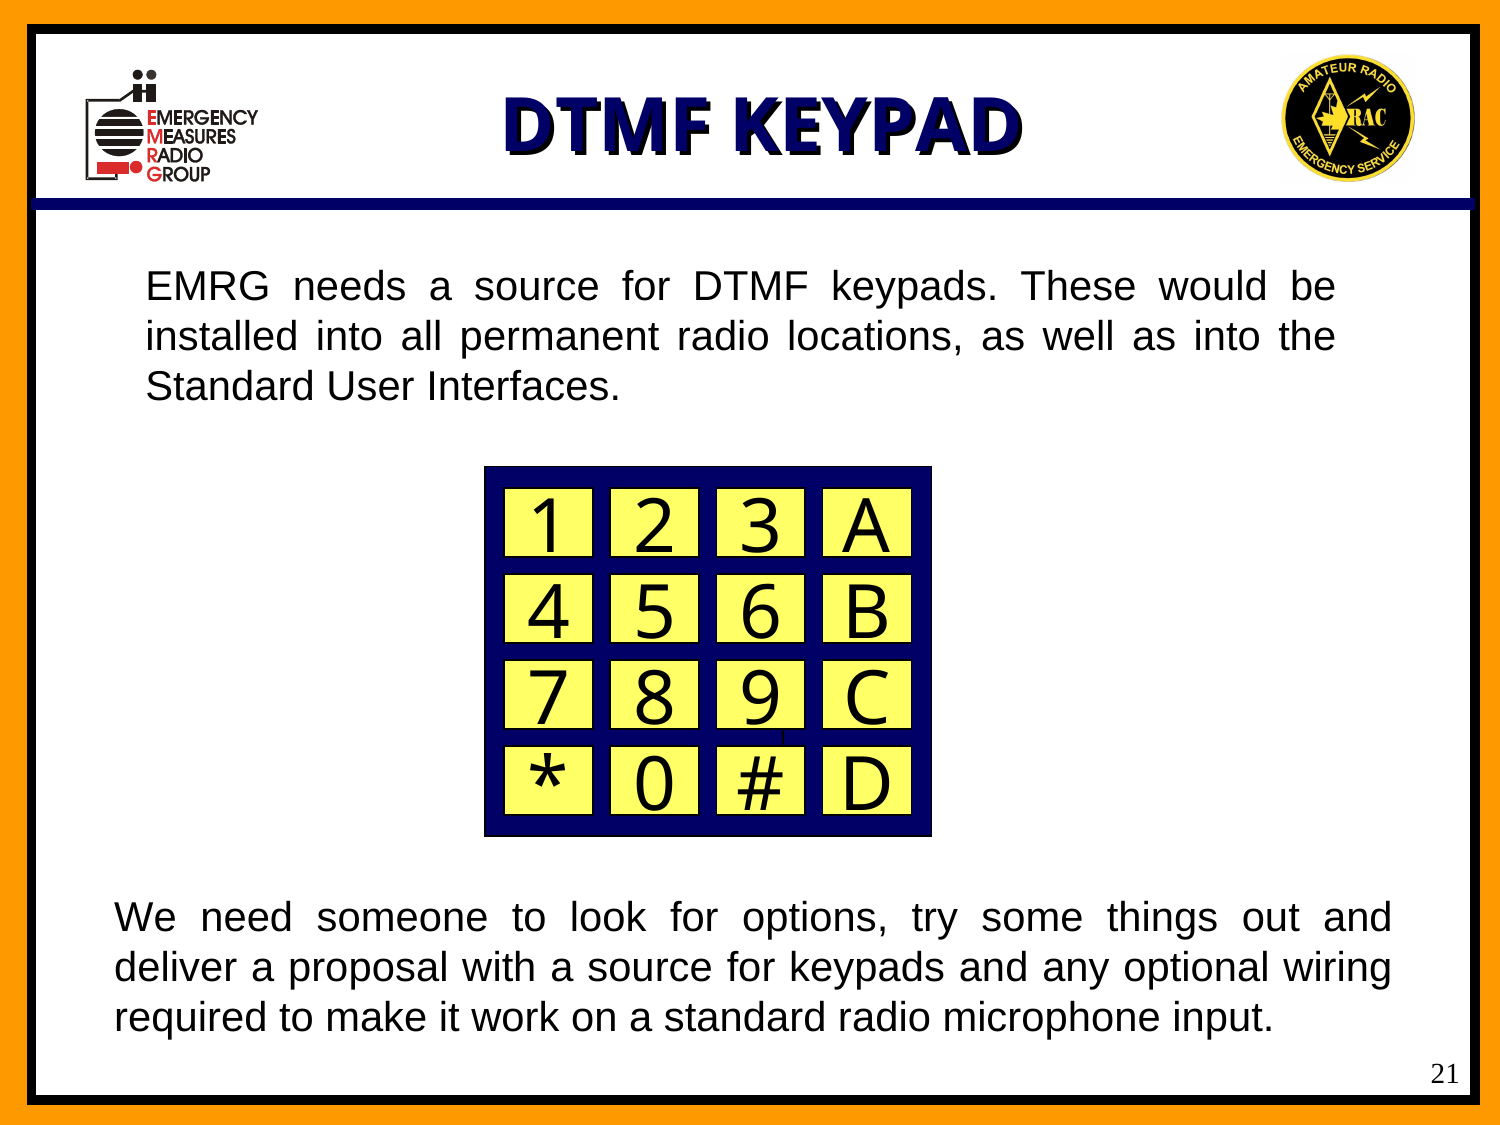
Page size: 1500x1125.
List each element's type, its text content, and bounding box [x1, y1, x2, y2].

text_box 6 [716, 573, 806, 643]
text_box 5 [610, 573, 700, 643]
text_box 3 [716, 487, 806, 557]
text_box 4 [504, 573, 593, 643]
text_box 9 [716, 659, 806, 729]
text_box D [822, 745, 912, 816]
text_box # [716, 745, 806, 816]
text_box B [822, 573, 912, 643]
picture [1281, 54, 1415, 182]
text_box A [822, 487, 912, 557]
text_box * [504, 745, 593, 816]
text_box EMRG needs a source for DTMF keypads. These would be installed into all permanent radio locations, as well as into the Standard User Interfaces. [130, 251, 1353, 417]
text_box DTMF KEYPAD [275, 68, 1248, 174]
text_box 0 [610, 745, 700, 816]
text_box C [822, 659, 912, 729]
text_box 8 [610, 659, 700, 729]
text_box [485, 466, 932, 836]
text_box 7 [504, 659, 593, 729]
text_box 2 [610, 487, 700, 557]
text_box We need someone to look for options, try some things out and deliver a proposal with a source for keypads and any optional wiring required to make it work on a standard radio microphone input. [99, 881, 1409, 1048]
text_box 1 [504, 487, 593, 557]
